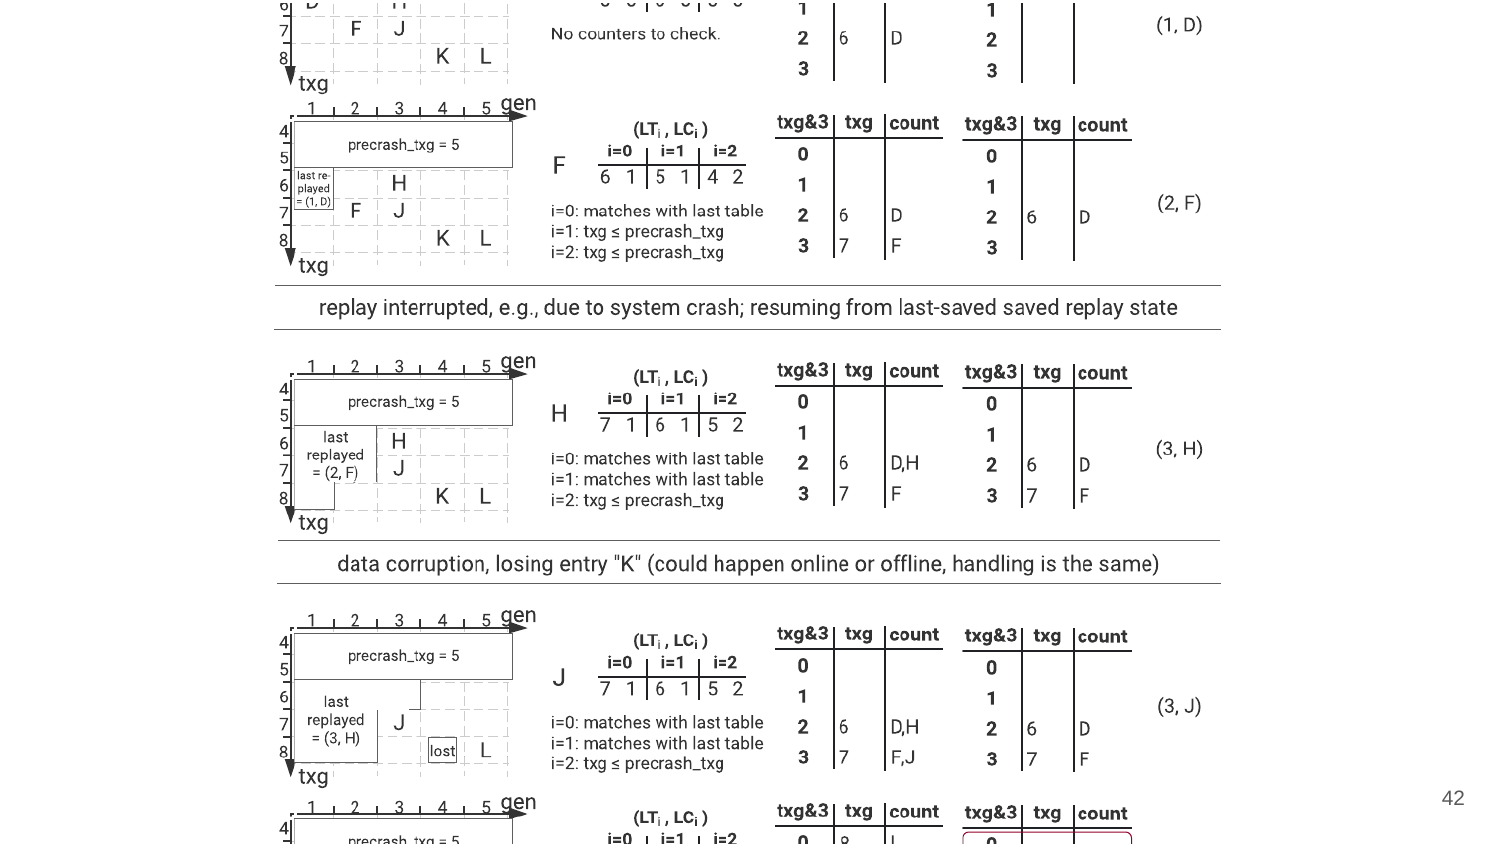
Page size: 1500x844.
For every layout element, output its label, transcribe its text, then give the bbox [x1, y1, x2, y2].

slide_number <number> [1389, 764, 1480, 830]
picture [234, 3, 1266, 844]
